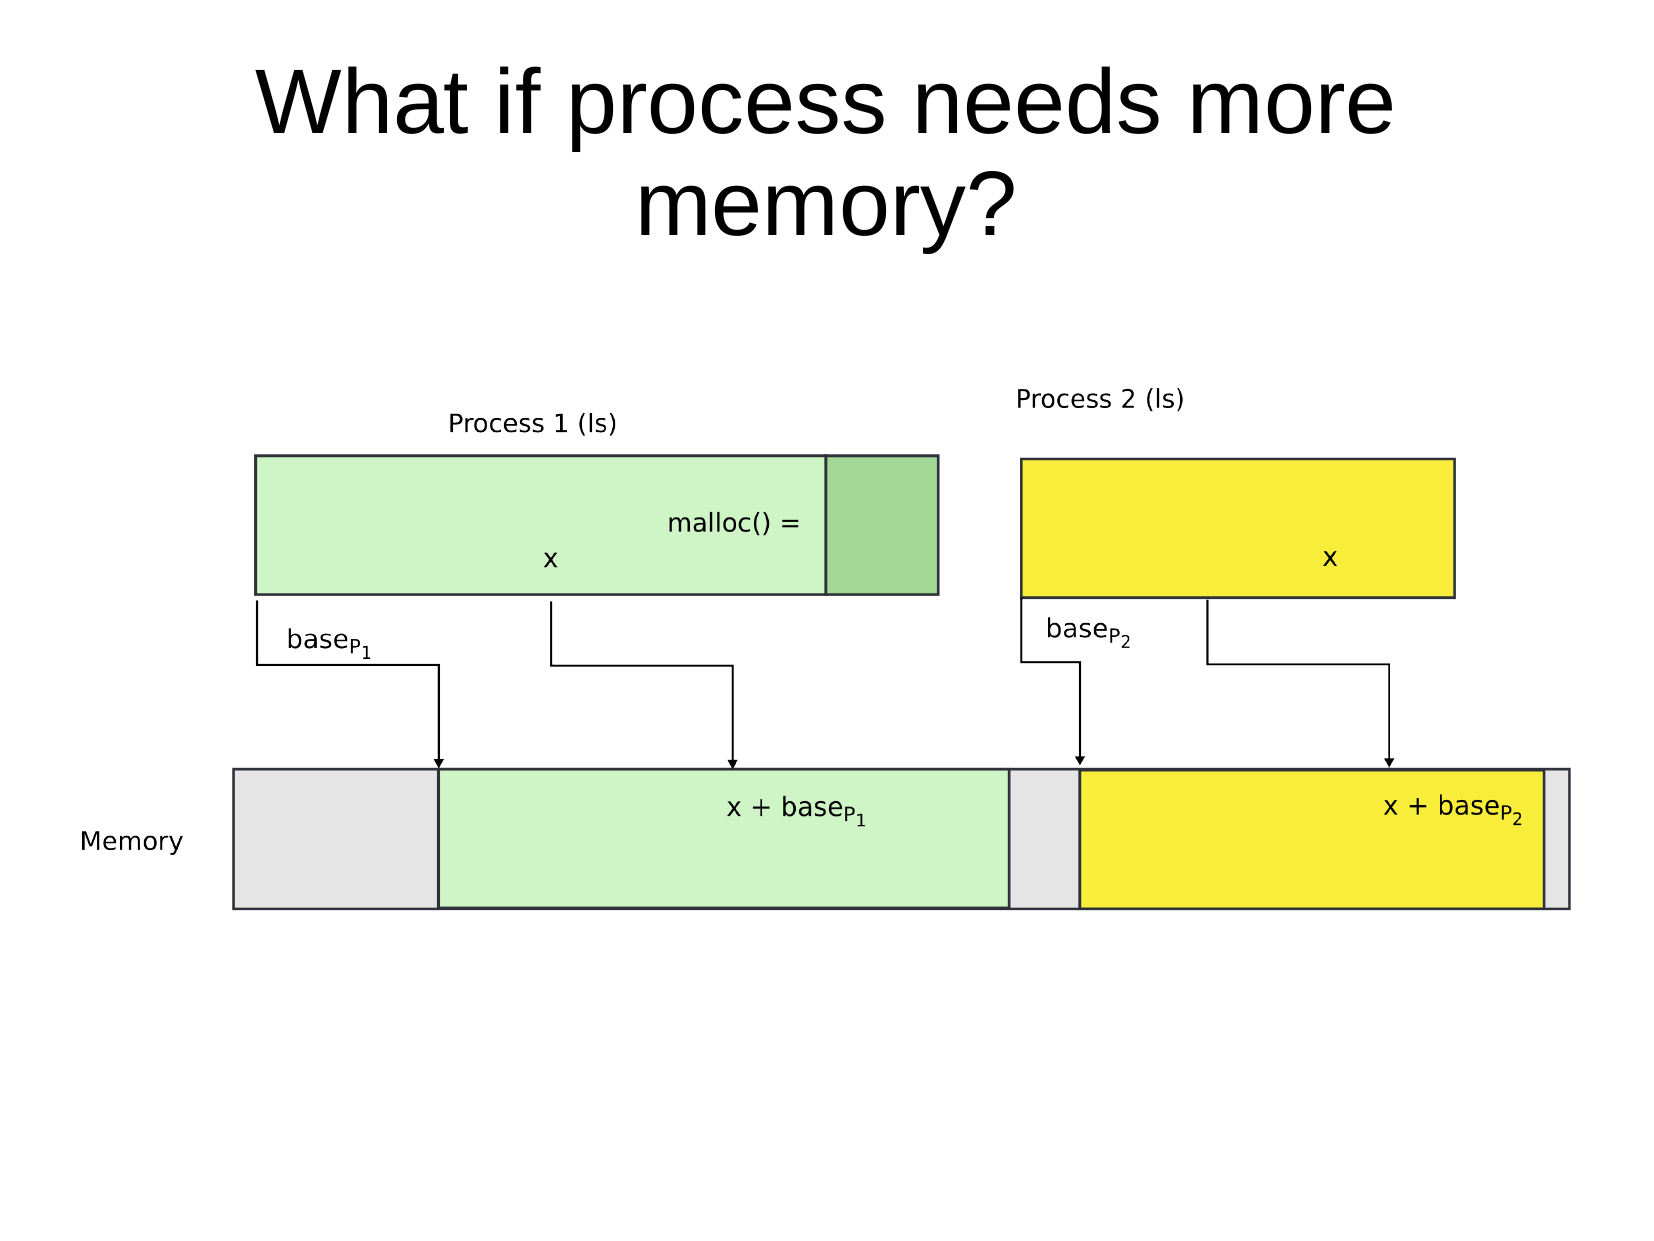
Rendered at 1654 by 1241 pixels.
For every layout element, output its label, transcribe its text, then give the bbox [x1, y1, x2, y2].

picture [82, 388, 1571, 911]
title What if process needs more memory? [82, 49, 1571, 257]
